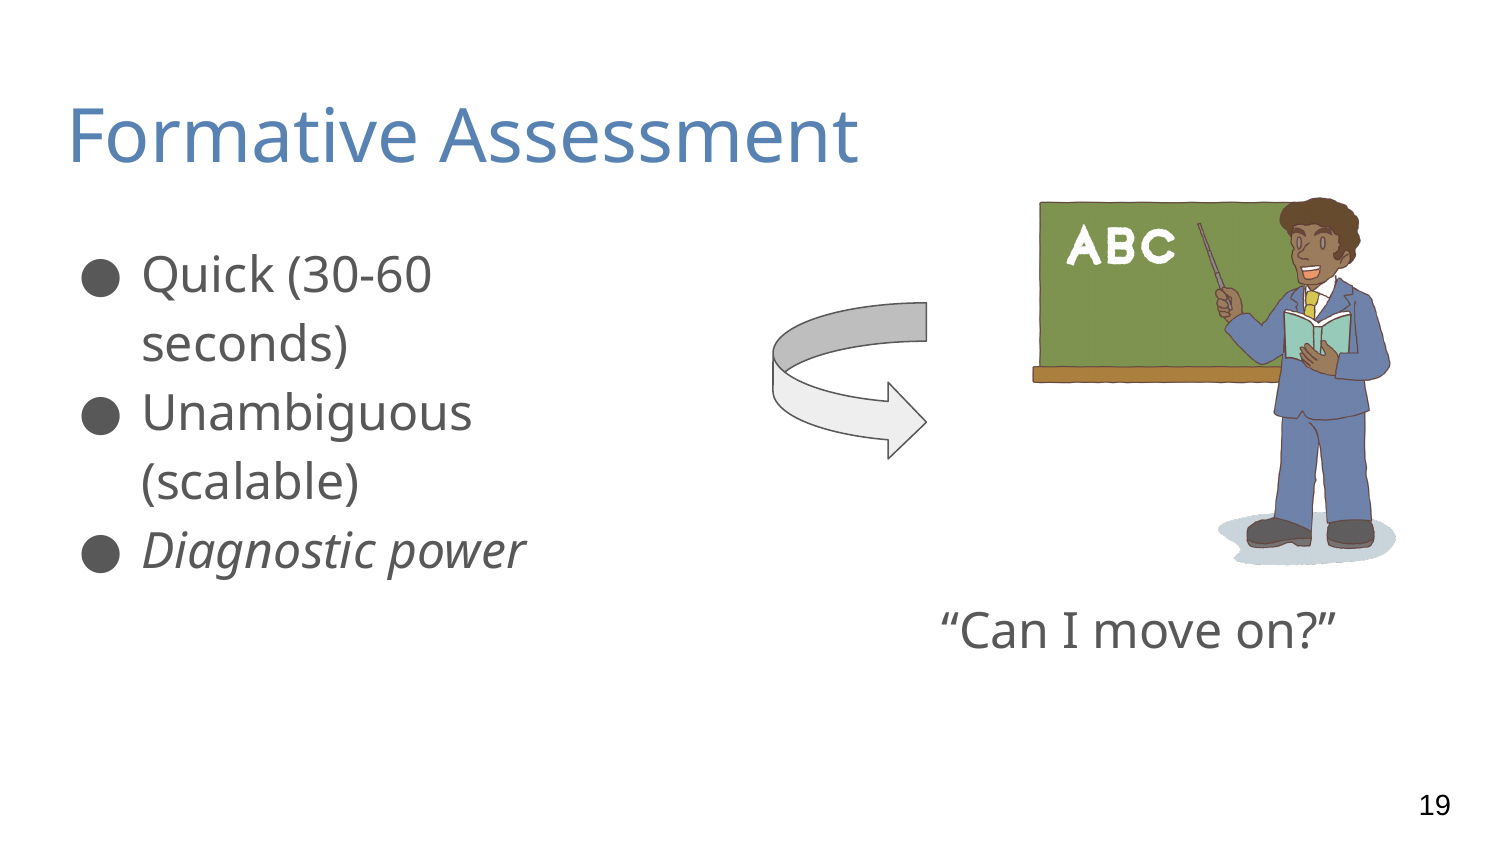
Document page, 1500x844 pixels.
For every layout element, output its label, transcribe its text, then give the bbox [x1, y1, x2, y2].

text_box [772, 302, 927, 459]
picture [1031, 195, 1398, 568]
title Formative Assessment [51, 72, 1449, 167]
text_box Quick (30-60 seconds) Unambiguous (scalable) Diagnostic power [51, 218, 668, 750]
text_box “Can I move on?” [926, 574, 1359, 691]
